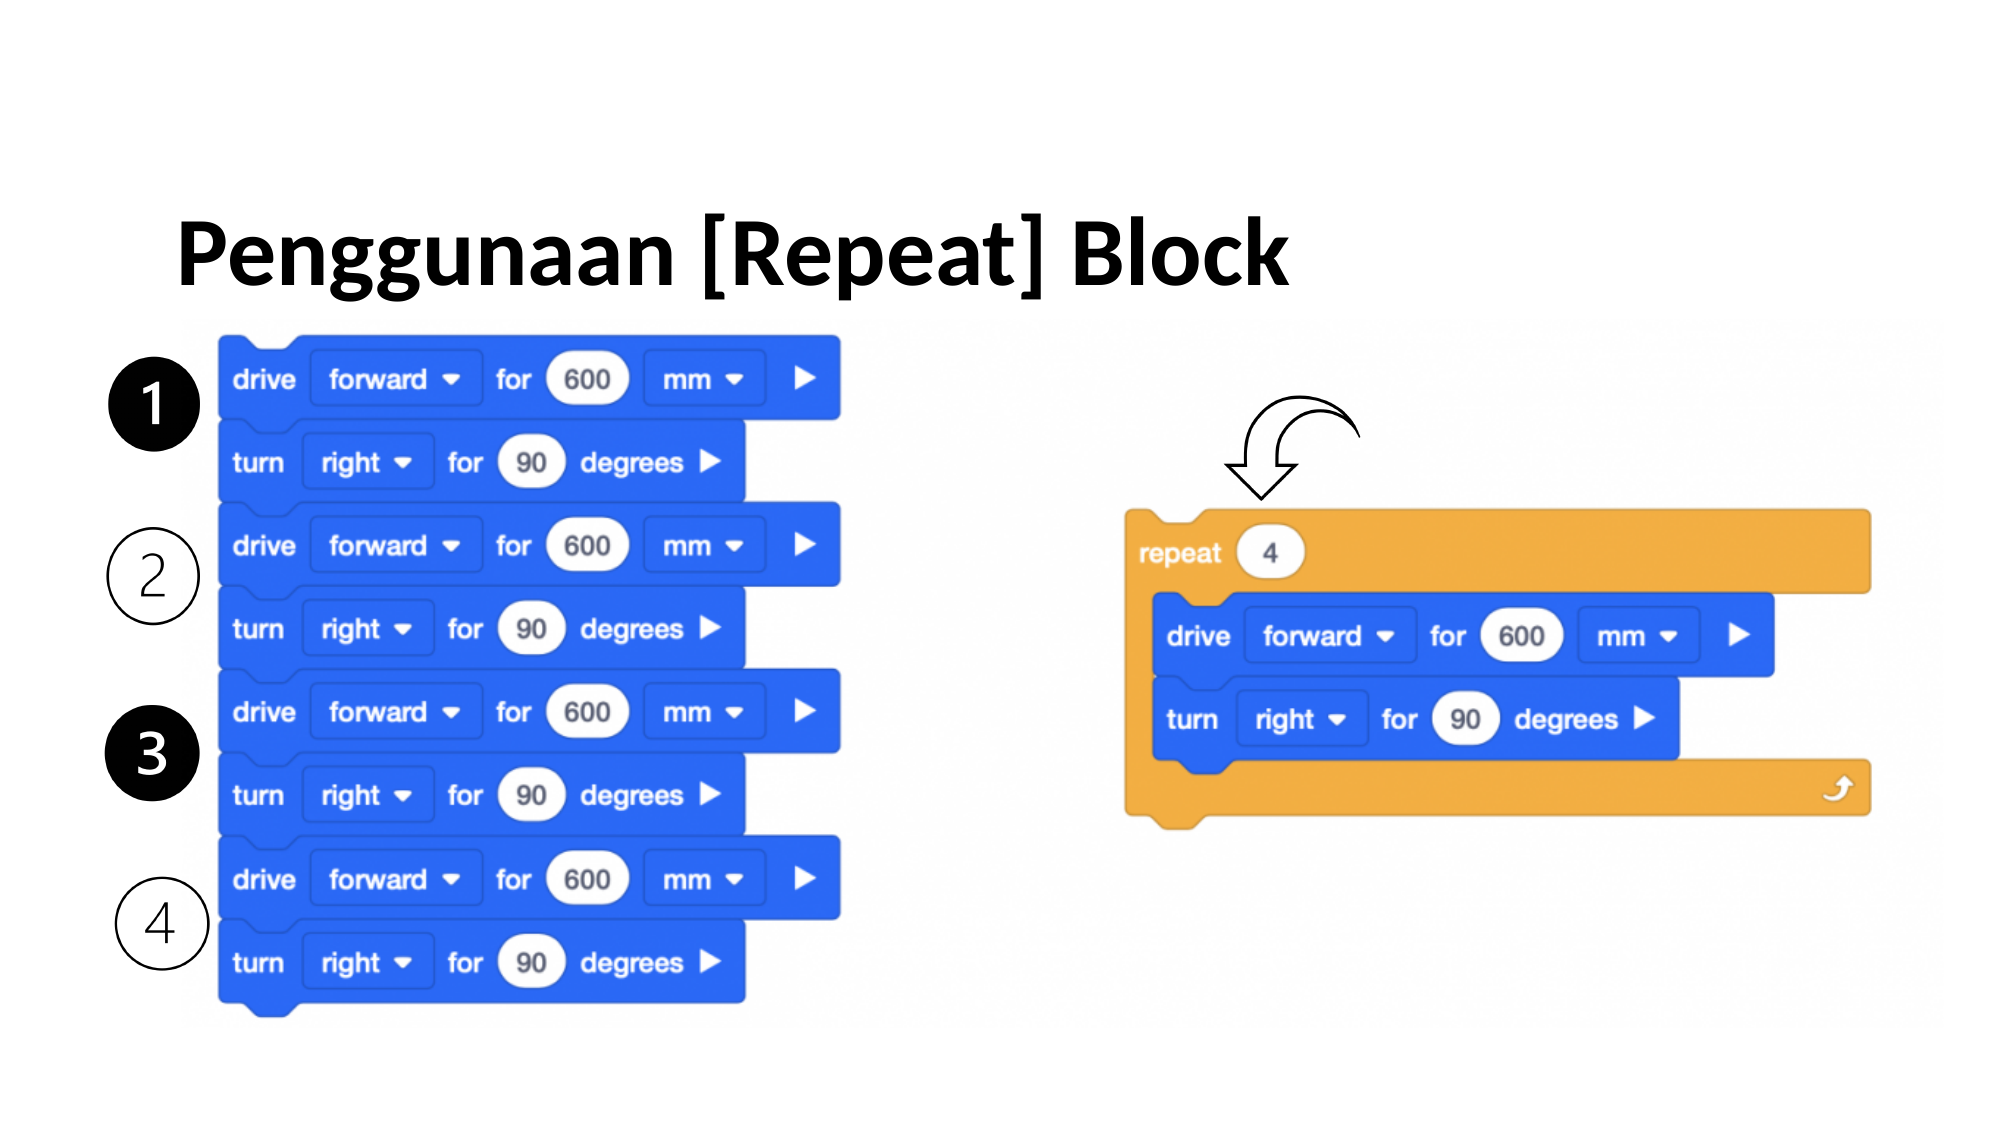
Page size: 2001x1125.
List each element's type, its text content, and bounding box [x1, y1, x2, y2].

picture [92, 319, 1944, 1028]
text_box Penggunaan [Repeat] Block [161, 137, 1730, 311]
